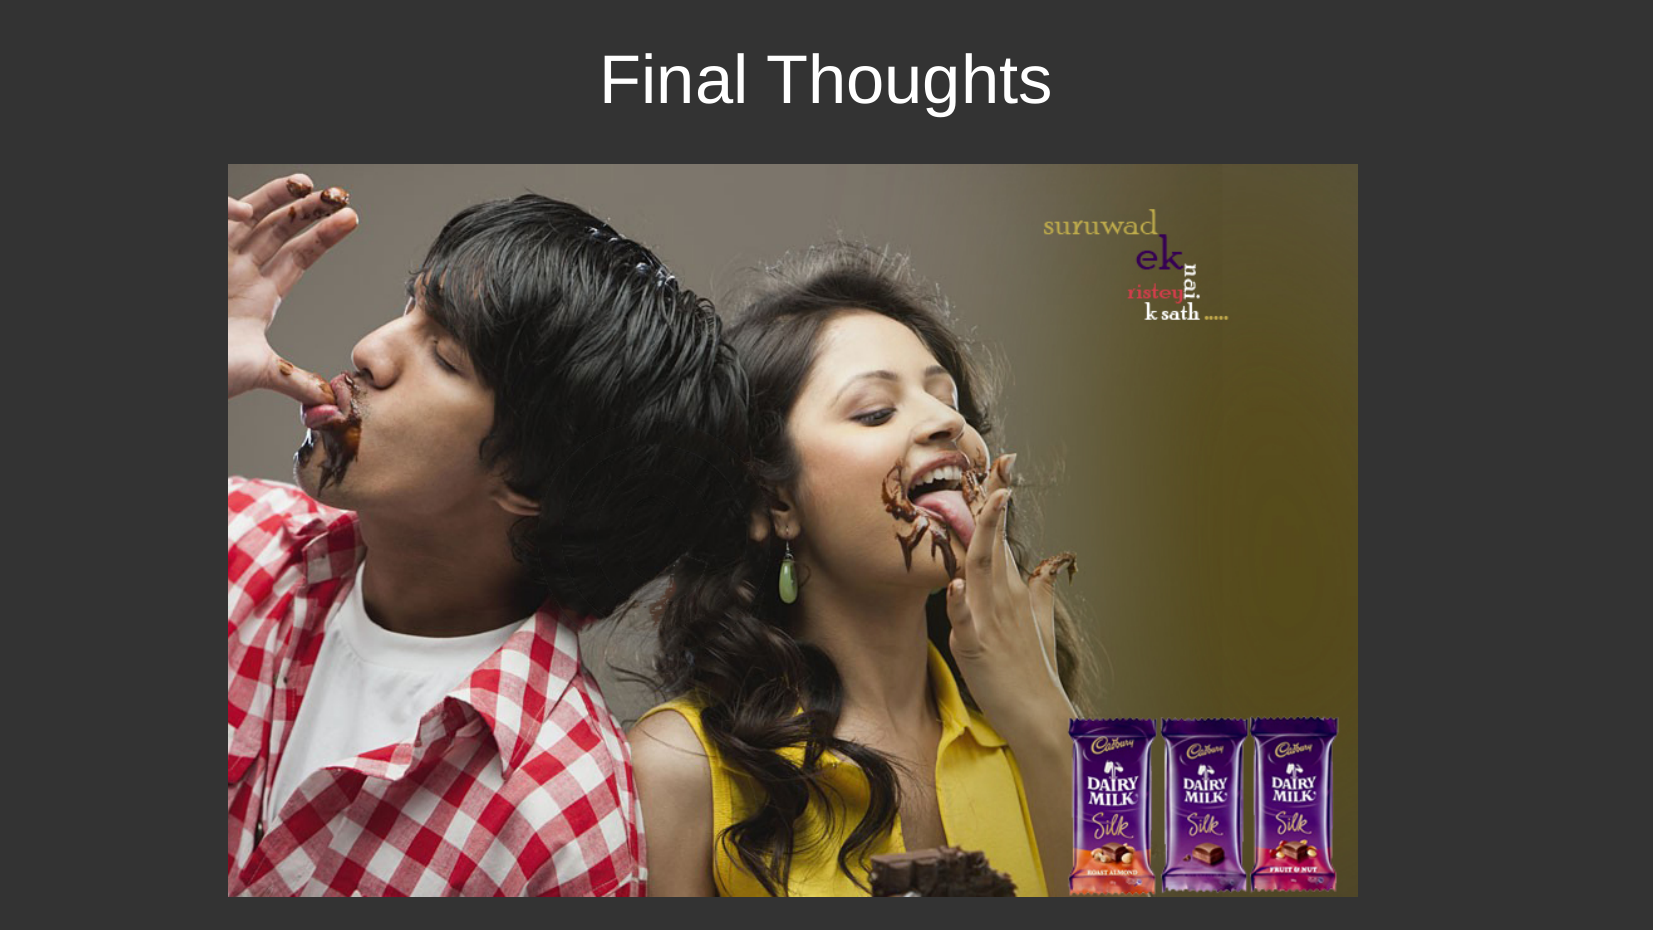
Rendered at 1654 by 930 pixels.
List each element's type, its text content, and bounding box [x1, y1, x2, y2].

picture [228, 164, 1358, 897]
title Final Thoughts [82, 1, 1571, 157]
